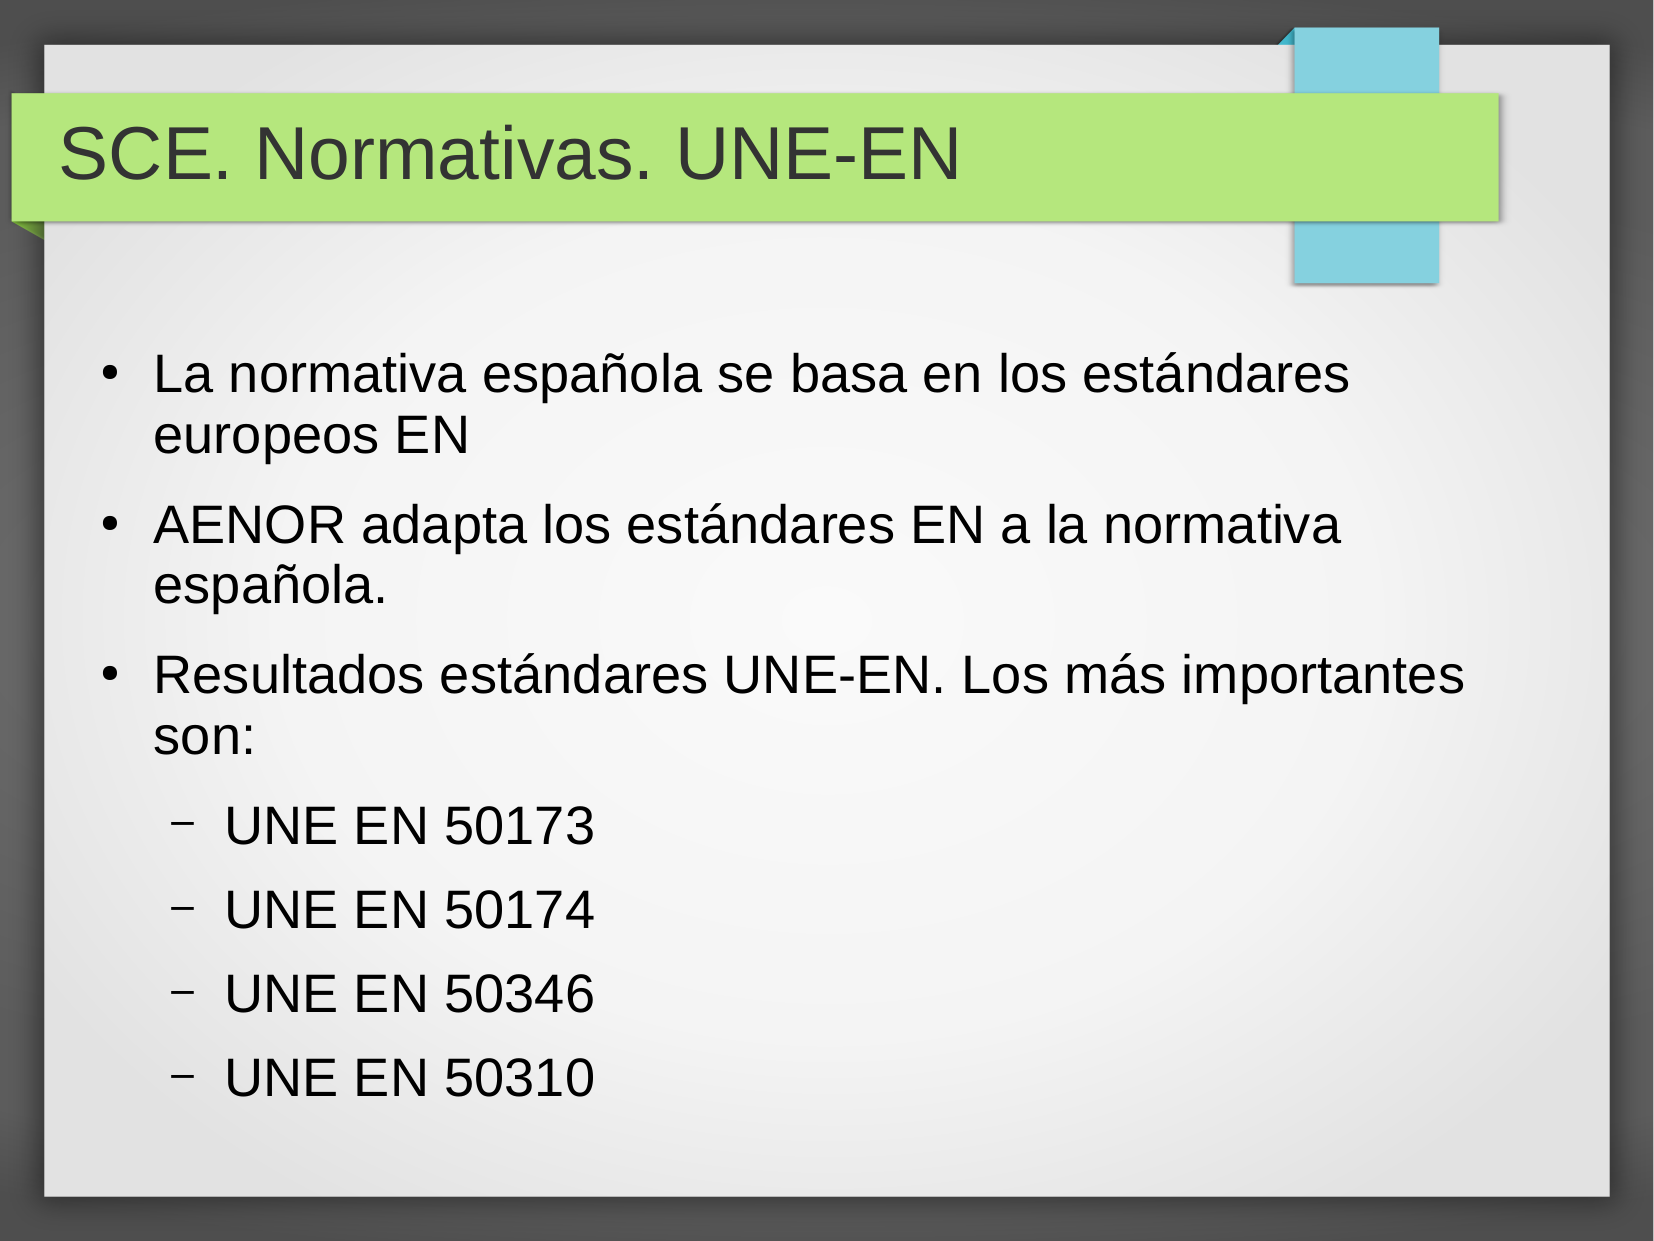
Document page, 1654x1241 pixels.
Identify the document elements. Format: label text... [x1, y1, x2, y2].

picture [0, 0, 1654, 1241]
list La normativa española se basa en los estándares europeos EN AENOR adapta los estándares EN a la normativa española. Resultados estándares UNE-EN. Los más importantes son: UNE EN 50173 UNE EN 50174 UNE EN 50346 UNE EN 50310 [82, 343, 1538, 1152]
title SCE. Normativas. UNE-EN [59, 100, 1081, 207]
